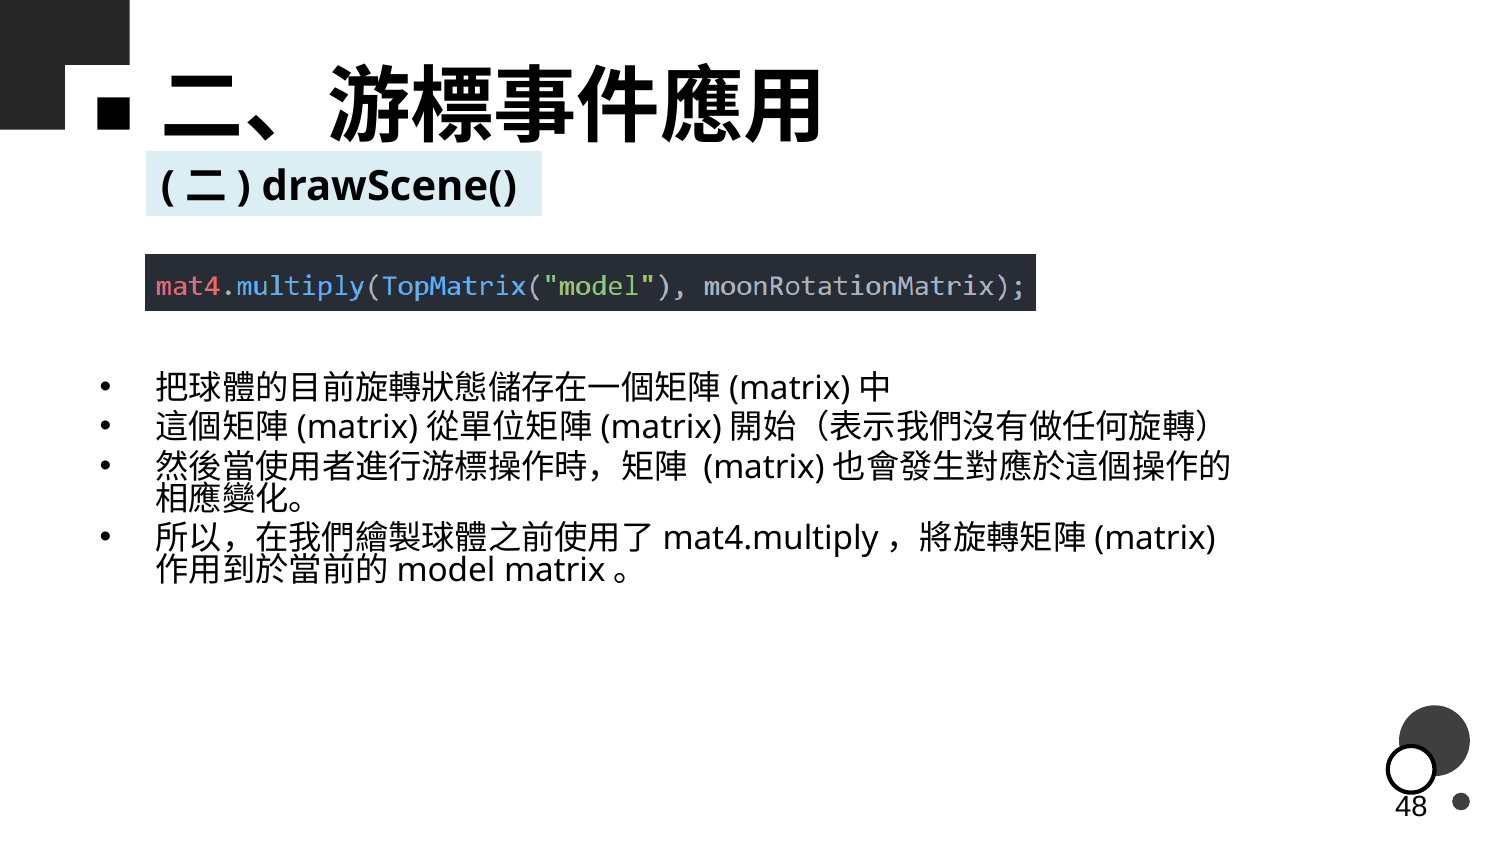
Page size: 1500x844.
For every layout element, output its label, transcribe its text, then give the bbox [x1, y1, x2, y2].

text_box (二) drawScene() [145, 150, 542, 217]
slide_number <number> [1092, 782, 1443, 827]
text_box [0, 0, 130, 130]
text_box 把球體的目前旋轉狀態儲存在一個矩陣(matrix)中 這個矩陣(matrix)從單位矩陣(matrix)開始（表示我們沒有做任何旋轉） 然後當使用者進行游標操作時，矩陣 (matrix)也會發生對應於這個操作的相應變化。 所以，在我們繪製球體之前使用了mat4.multiply，將旋轉矩陣(matrix)作用到於當前的model matrix。 [65, 366, 1260, 596]
text_box [97, 97, 130, 130]
text_box [1387, 705, 1470, 782]
text_box [1452, 792, 1470, 811]
picture [145, 254, 1036, 311]
title 二、游標事件應用 [145, 32, 1105, 173]
